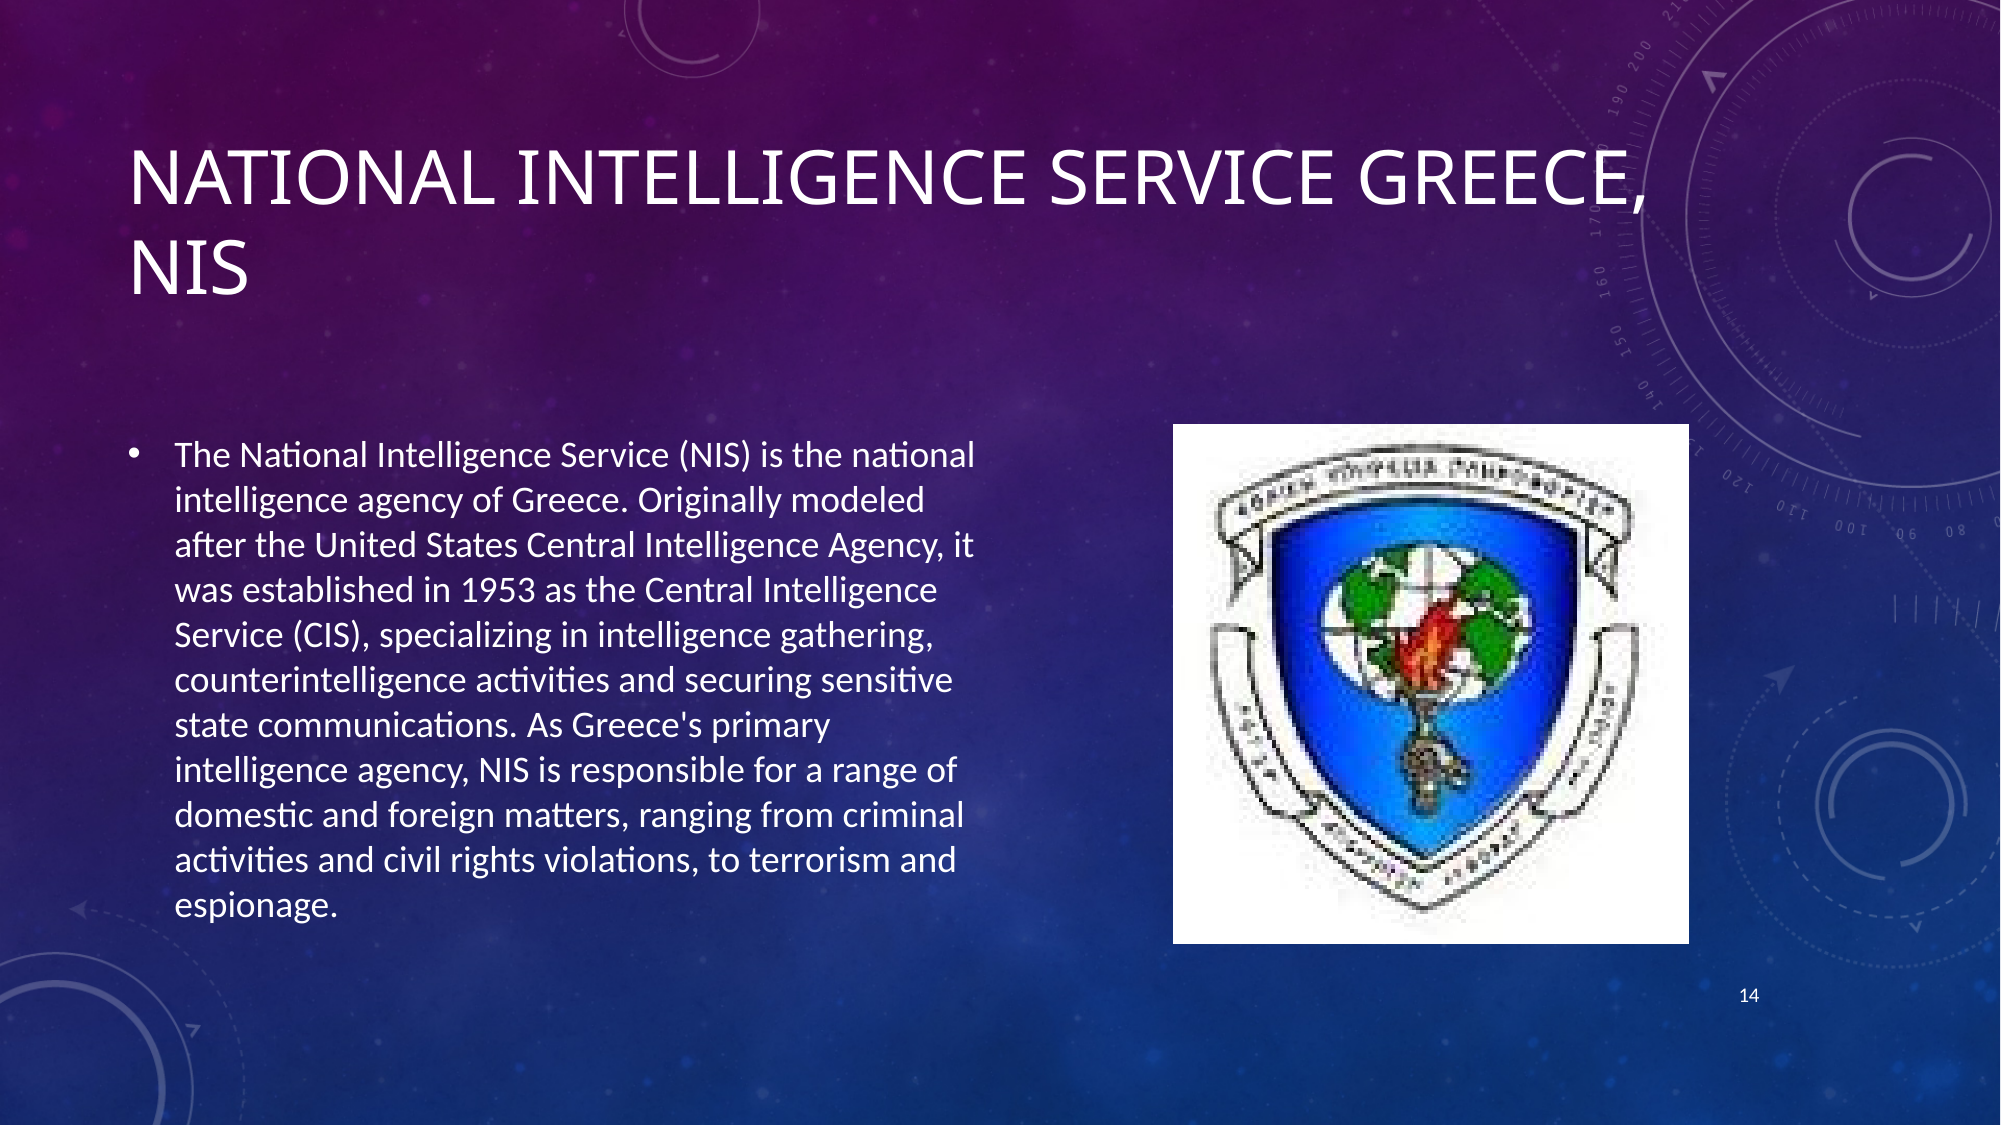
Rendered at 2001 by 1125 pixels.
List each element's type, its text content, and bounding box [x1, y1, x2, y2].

title National Intelligence Service Greece, NIS [112, 99, 1775, 339]
picture [0, 0, 2001, 1125]
list The National Intelligence Service (NIS) is the national intelligence agency of Greece. Originally modeled after the United States Central Intelligence Agency, it was established in 1953 as the Central Intelligence Service (CIS), specializing in intelligence gathering, counterintelligence activities and securing sensitive state communications. As Greece's primary intelligence agency, NIS is responsible for a range of domestic and foreign matters, ranging from criminal activities and civil rights violations, to terrorism and espionage. [112, 351, 1013, 1004]
